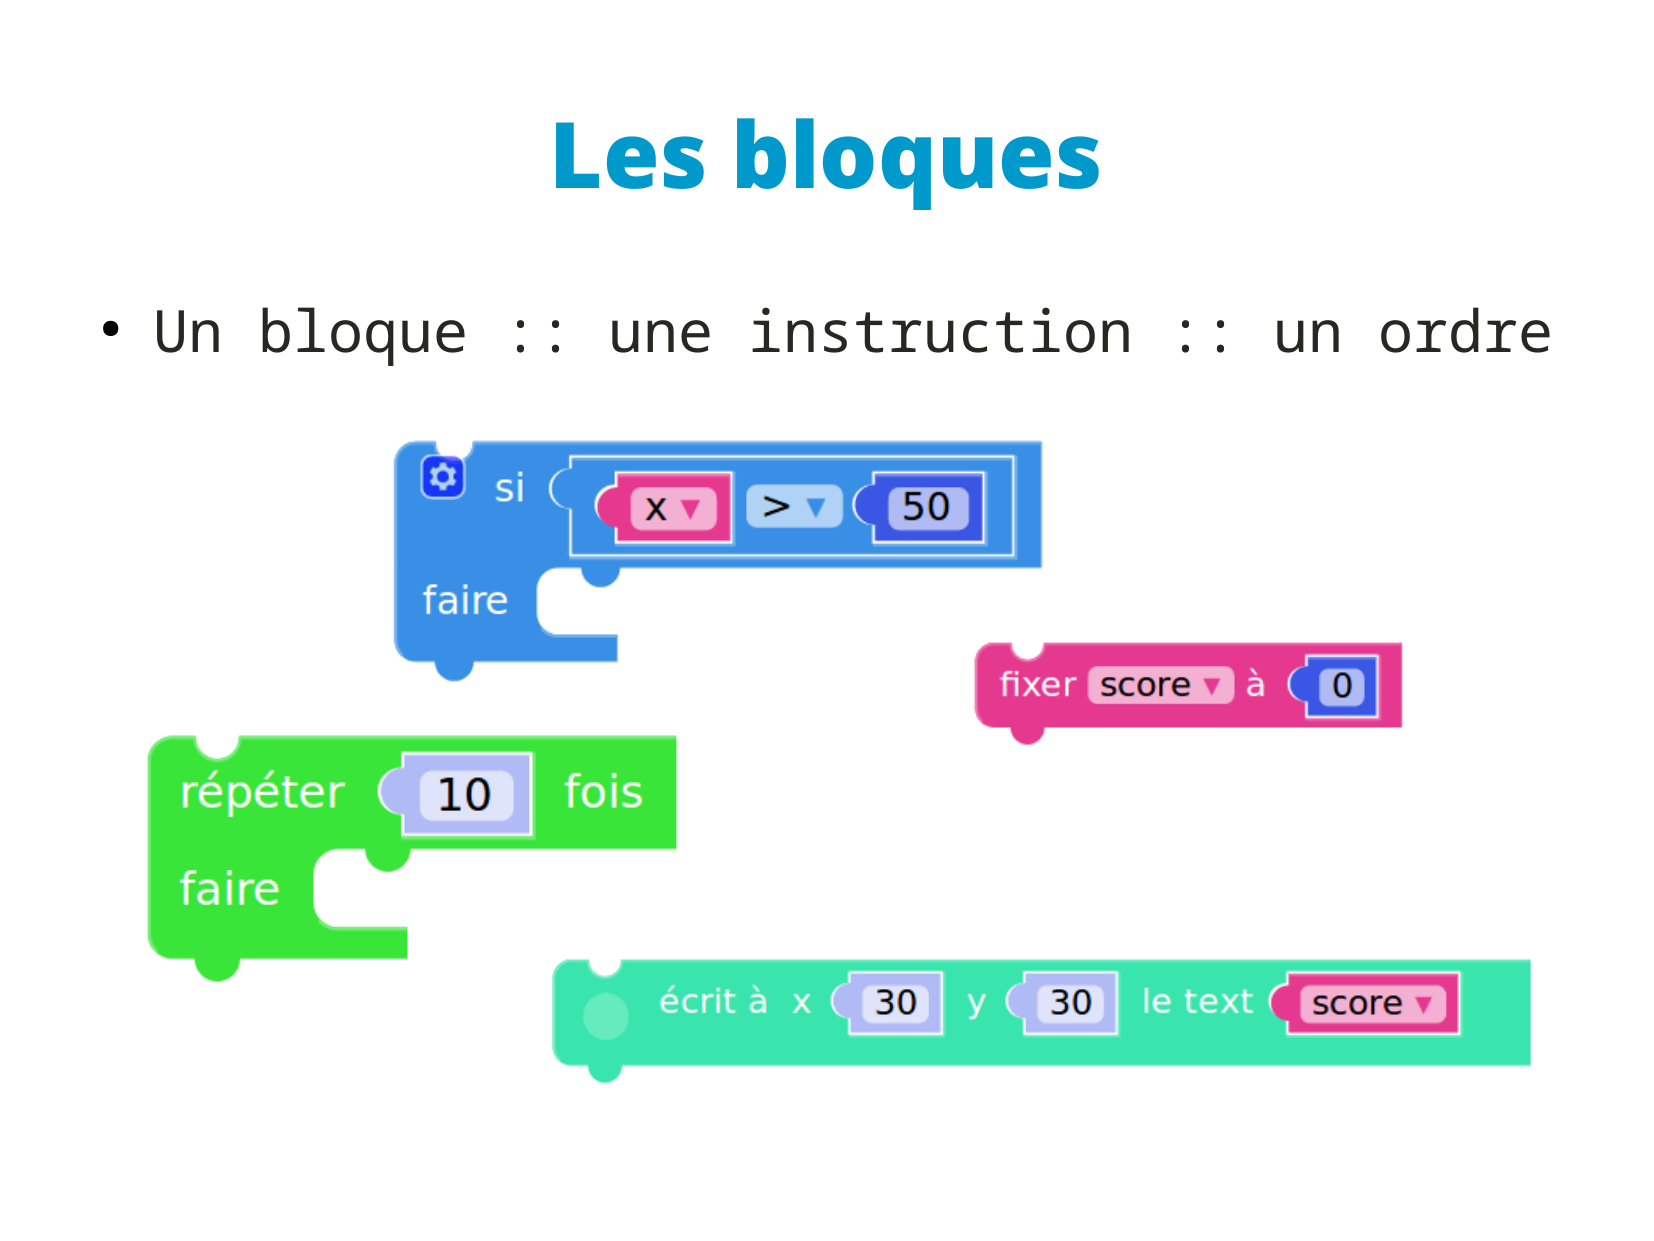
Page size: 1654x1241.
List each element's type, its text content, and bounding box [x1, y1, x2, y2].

title Les bloques [82, 49, 1571, 257]
picture [134, 720, 1545, 1106]
picture [377, 425, 1418, 756]
list Un bloque :: une instruction :: un ordre [82, 290, 1571, 1010]
